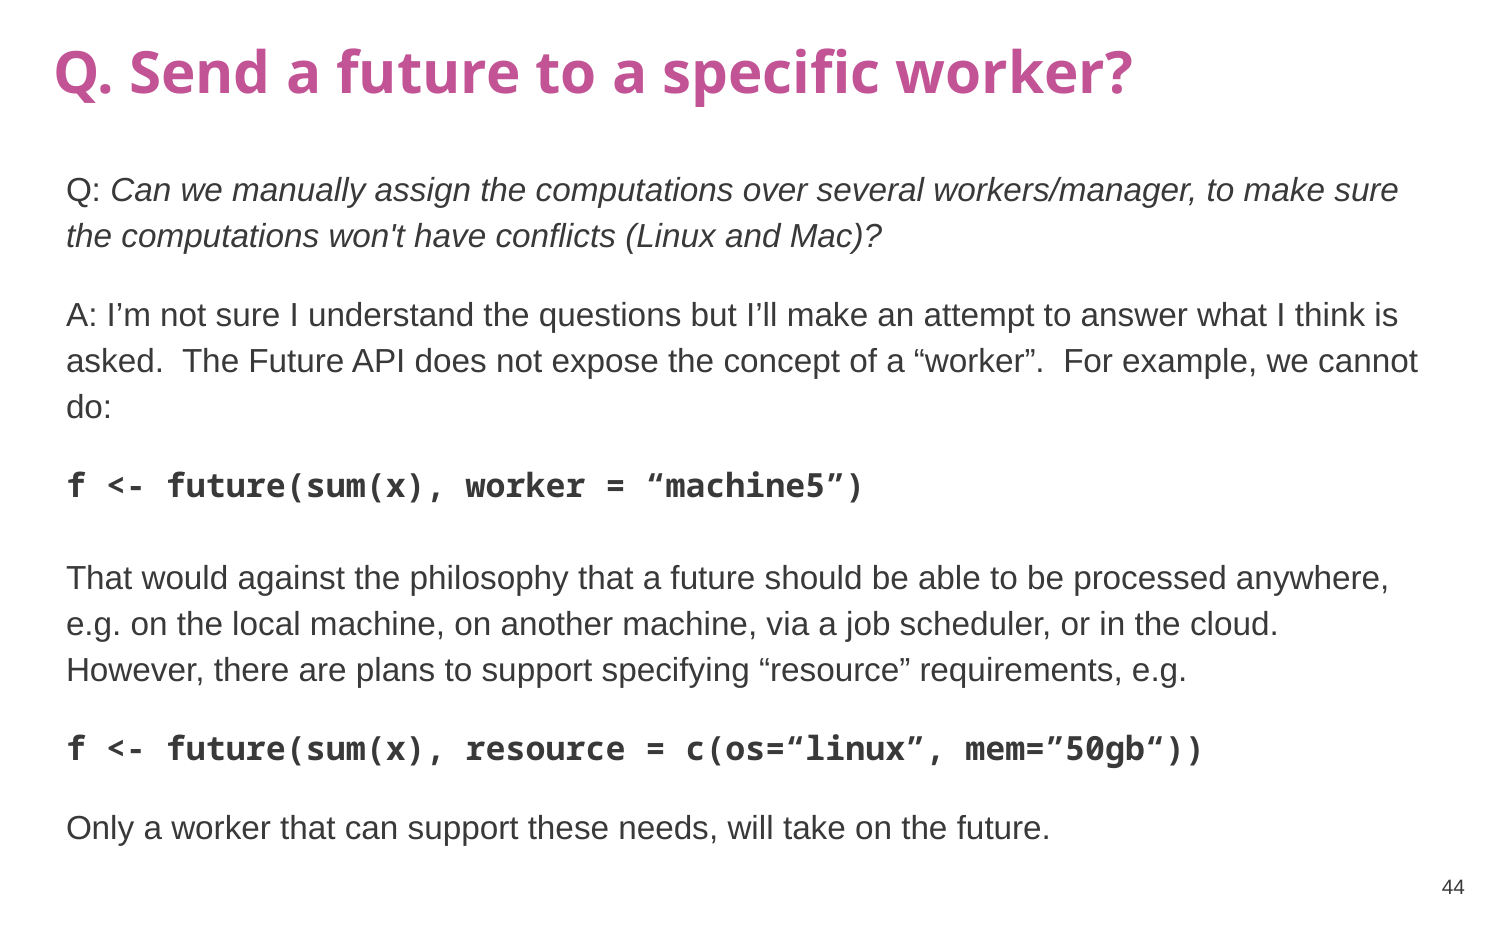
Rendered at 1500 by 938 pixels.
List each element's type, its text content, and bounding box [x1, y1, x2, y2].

title Q. Send a future to a specific worker? [38, 20, 1463, 136]
slide_number <number> [1389, 849, 1480, 922]
list Q: Can we manually assign the computations over several workers/manager, to make sure the computations won't have conflicts (Linux and Mac)? A: I’m not sure I understand the questions but I’ll make an attempt to answer what I think is asked. The Future API does not expose the concept of a “worker”. For example, we cannot do: f <- future(sum(x), worker = “machine5”) That would against the philosophy that a future should be able to be processed anywhere, e.g. on the local machine, on another machine, via a job scheduler, or in the cloud. However, there are plans to support specifying “resource” requirements, e.g. f <- future(sum(x), resource = c(os=“linux”, mem=”50gb“)) Only a worker that can support these needs, will take on the future. A: [51, 147, 1449, 850]
